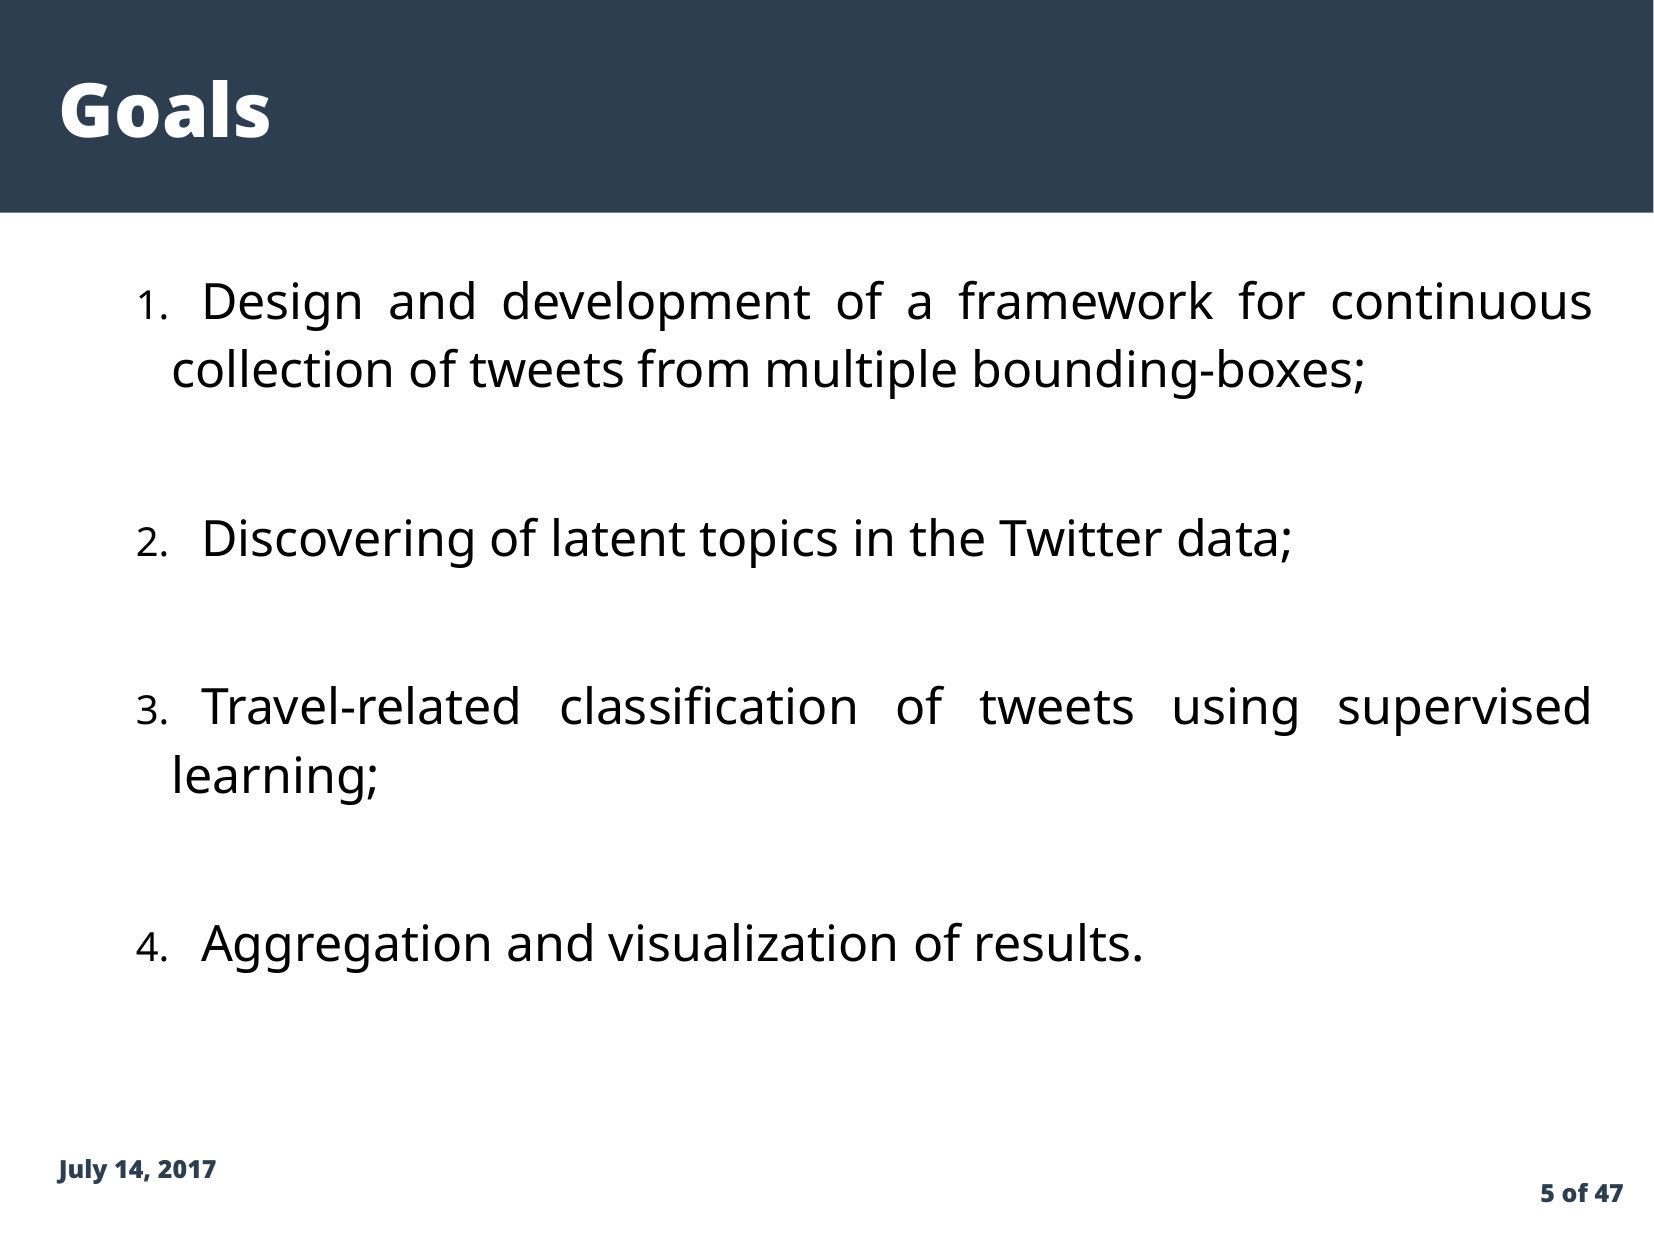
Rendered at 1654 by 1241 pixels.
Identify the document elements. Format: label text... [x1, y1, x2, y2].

text_box Design and development of a framework for continuous collection of tweets from multiple bounding-boxes; Discovering of latent topics in the Twitter data; Travel-related classification of tweets using supervised learning; Aggregation and visualization of results. [82, 265, 1595, 1111]
title Goals [59, 29, 1595, 187]
